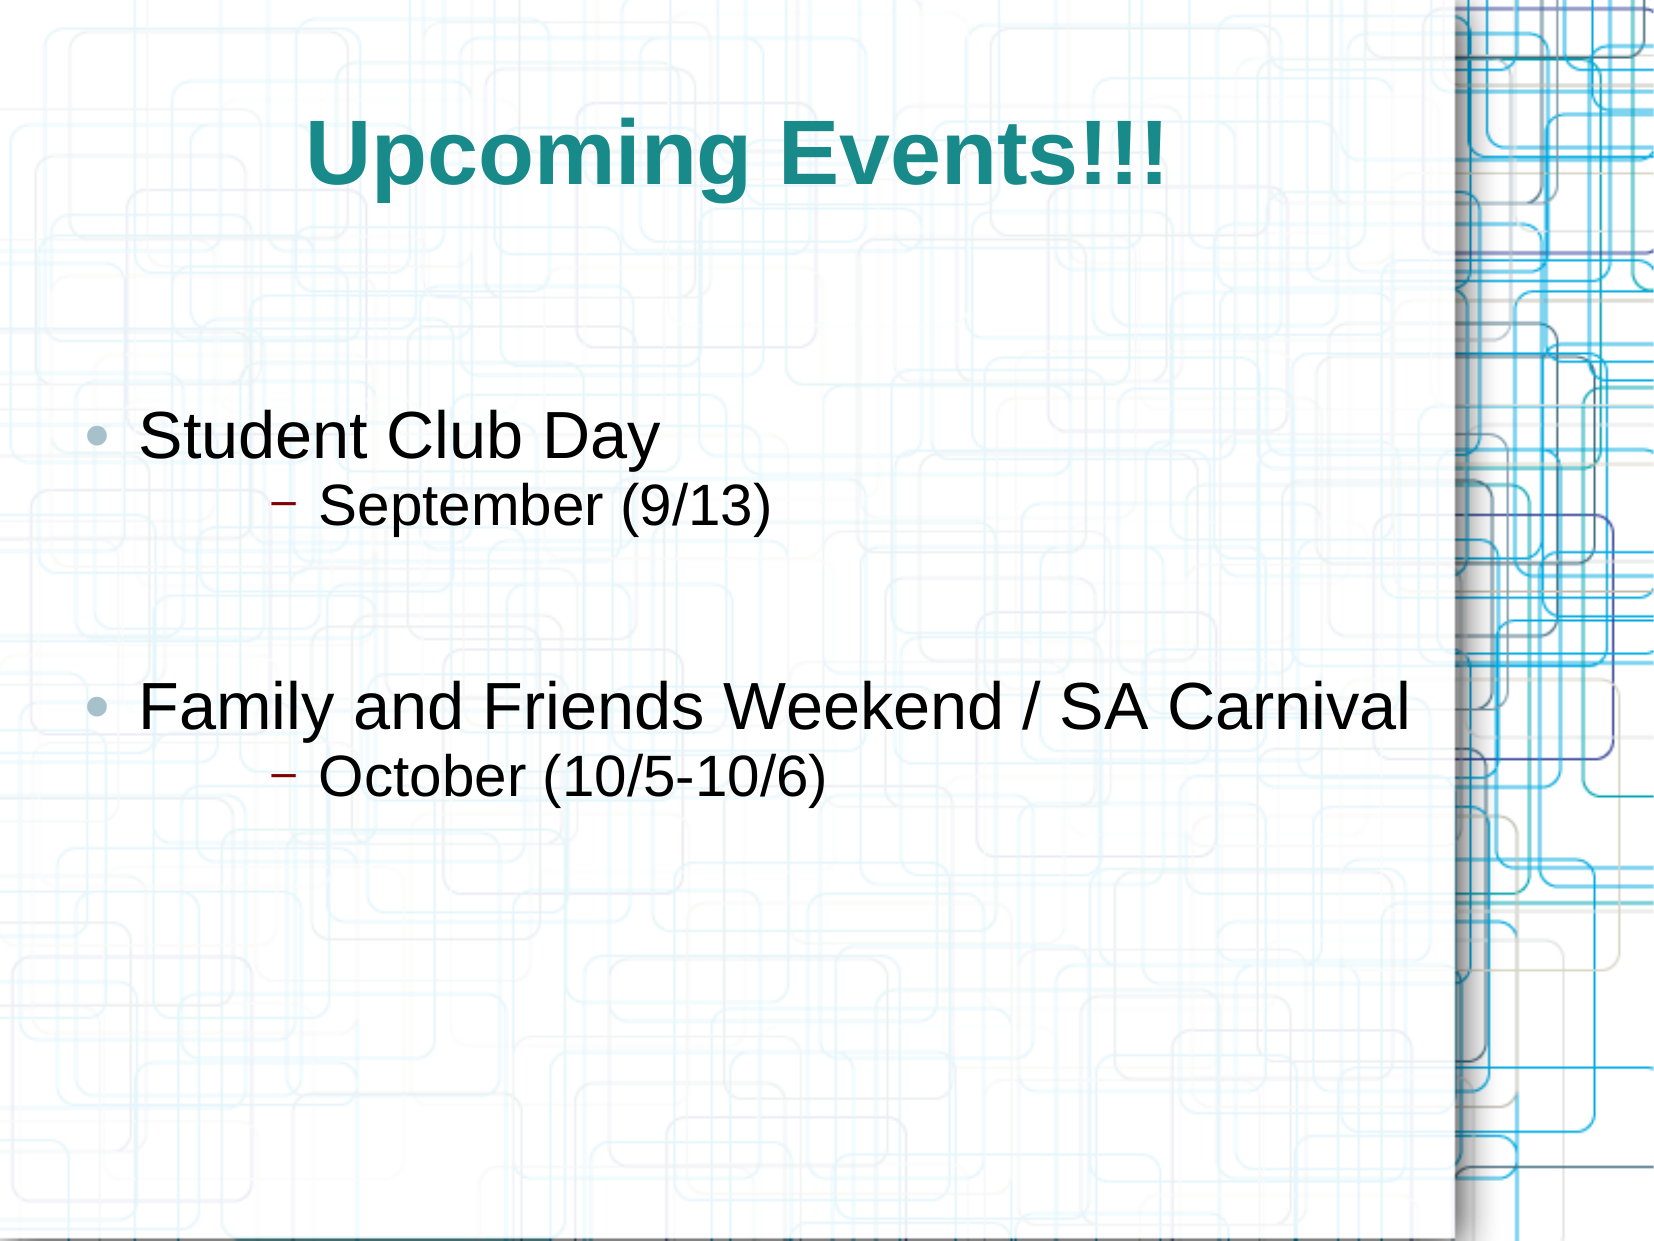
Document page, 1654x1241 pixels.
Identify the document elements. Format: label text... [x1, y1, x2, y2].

title Upcoming Events!!! [59, 56, 1418, 250]
picture [0, 0, 1654, 1241]
list Student Club Day September (9/13) Family and Friends Weekend / SA Carnival October (10/5-10/6) [82, 290, 1418, 1094]
